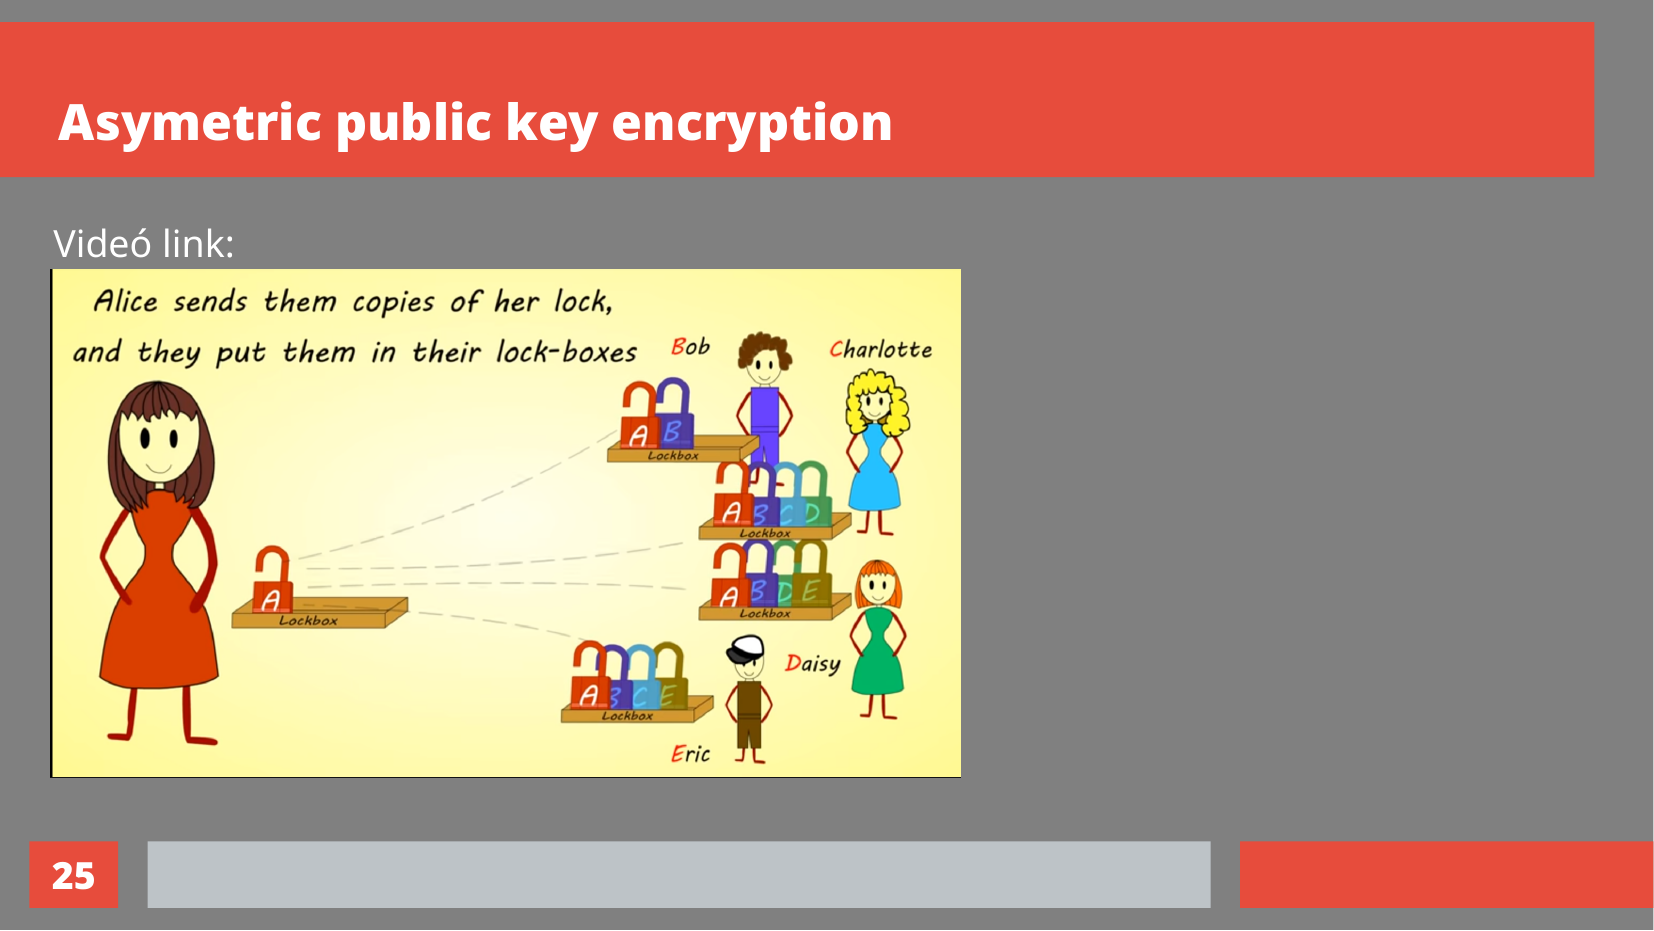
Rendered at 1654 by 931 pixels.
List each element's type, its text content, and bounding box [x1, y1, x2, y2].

text_box Videó link: [38, 210, 699, 273]
picture [50, 269, 961, 778]
title Asymetric public key encryption [58, 44, 1595, 155]
